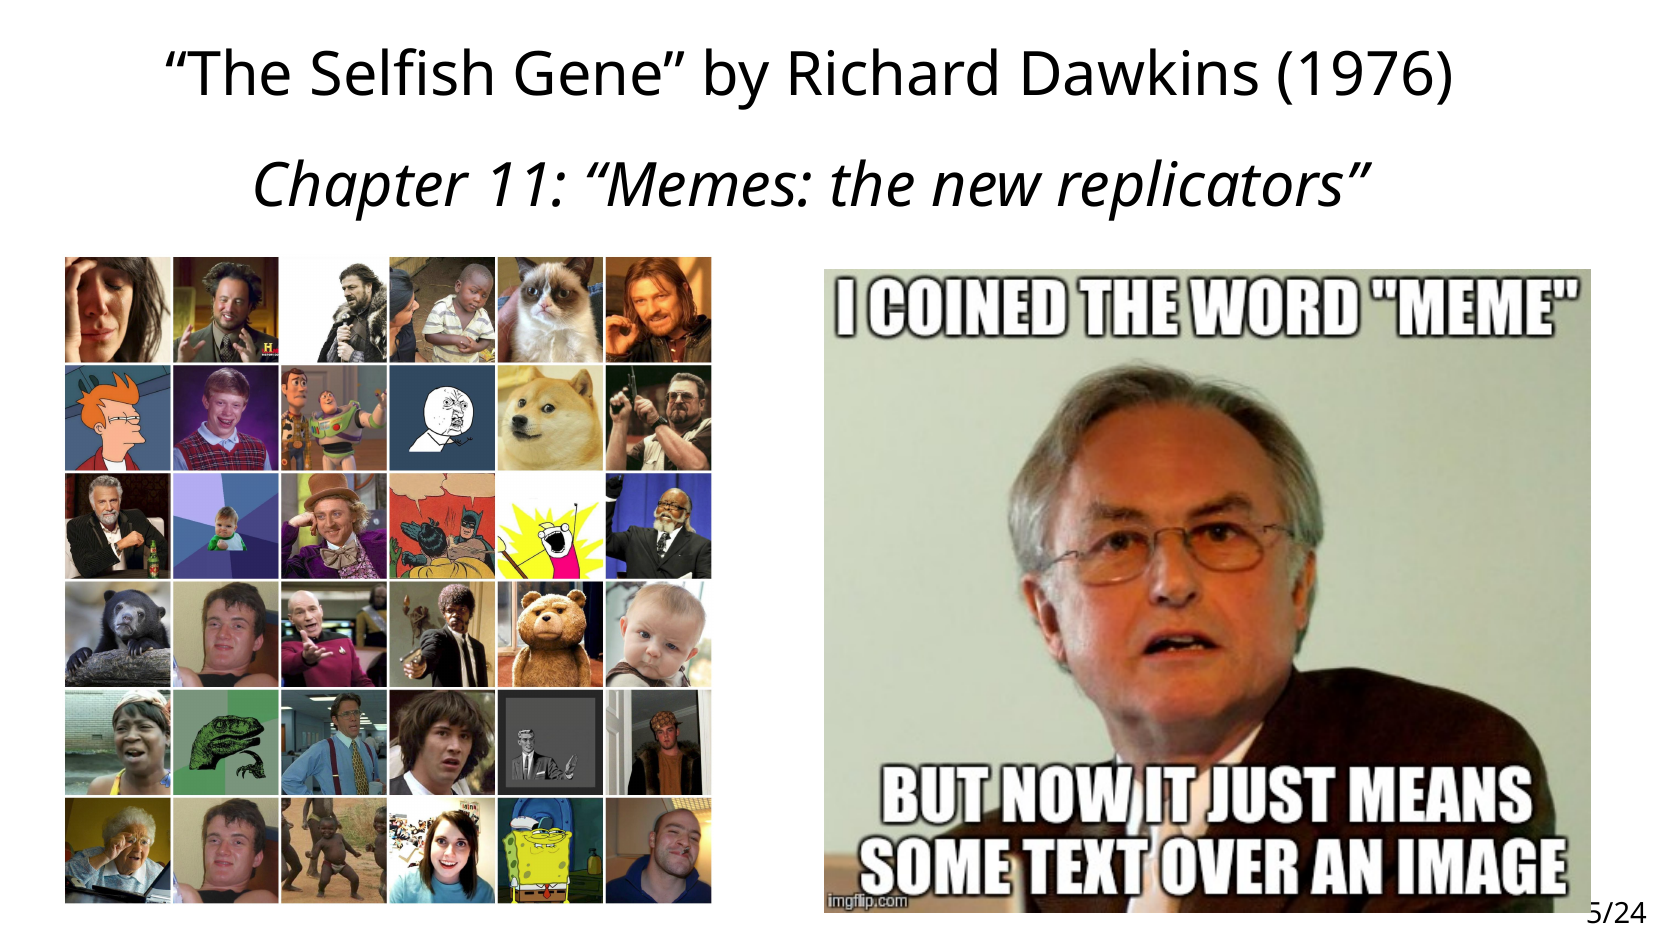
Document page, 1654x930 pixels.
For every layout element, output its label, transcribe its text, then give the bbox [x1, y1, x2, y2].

picture [824, 269, 1591, 913]
picture [62, 254, 714, 907]
list “The Selfish Gene” by Richard Dawkins (1976) Chapter 11: “Memes: the new replicators” [45, 29, 1576, 226]
